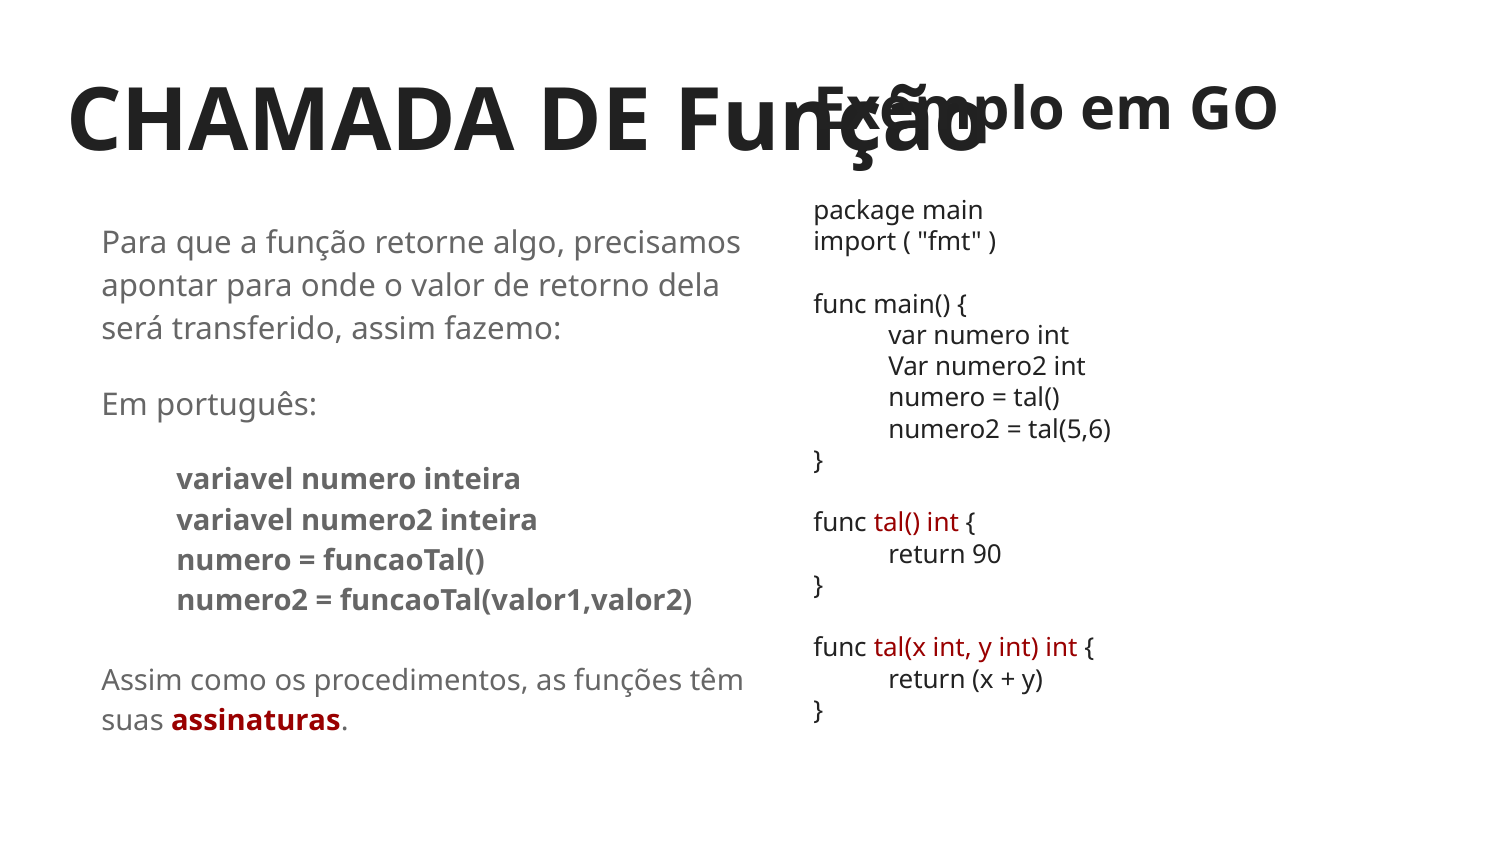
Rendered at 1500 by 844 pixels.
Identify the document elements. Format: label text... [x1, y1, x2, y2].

list Para que a função retorne algo, precisamos apontar para onde o valor de retorno dela será transferido, assim fazemo: Em português: variavel numero inteira variavel numero2 inteira numero = funcaoTal() numero2 = funcaoTal(valor1,valor2) Assim como os procedimentos, as funções têm suas assinaturas. [86, 201, 785, 823]
text_box Exemplo em GO package main import ( "fmt" ) func main() { var numero int Var numero2 int numero = tal() numero2 = tal(5,6) } func tal() int { return 90 } func tal(x int, y int) int { return (x + y) } [798, 54, 1489, 823]
title CHAMADA DE Função [51, 48, 1449, 180]
